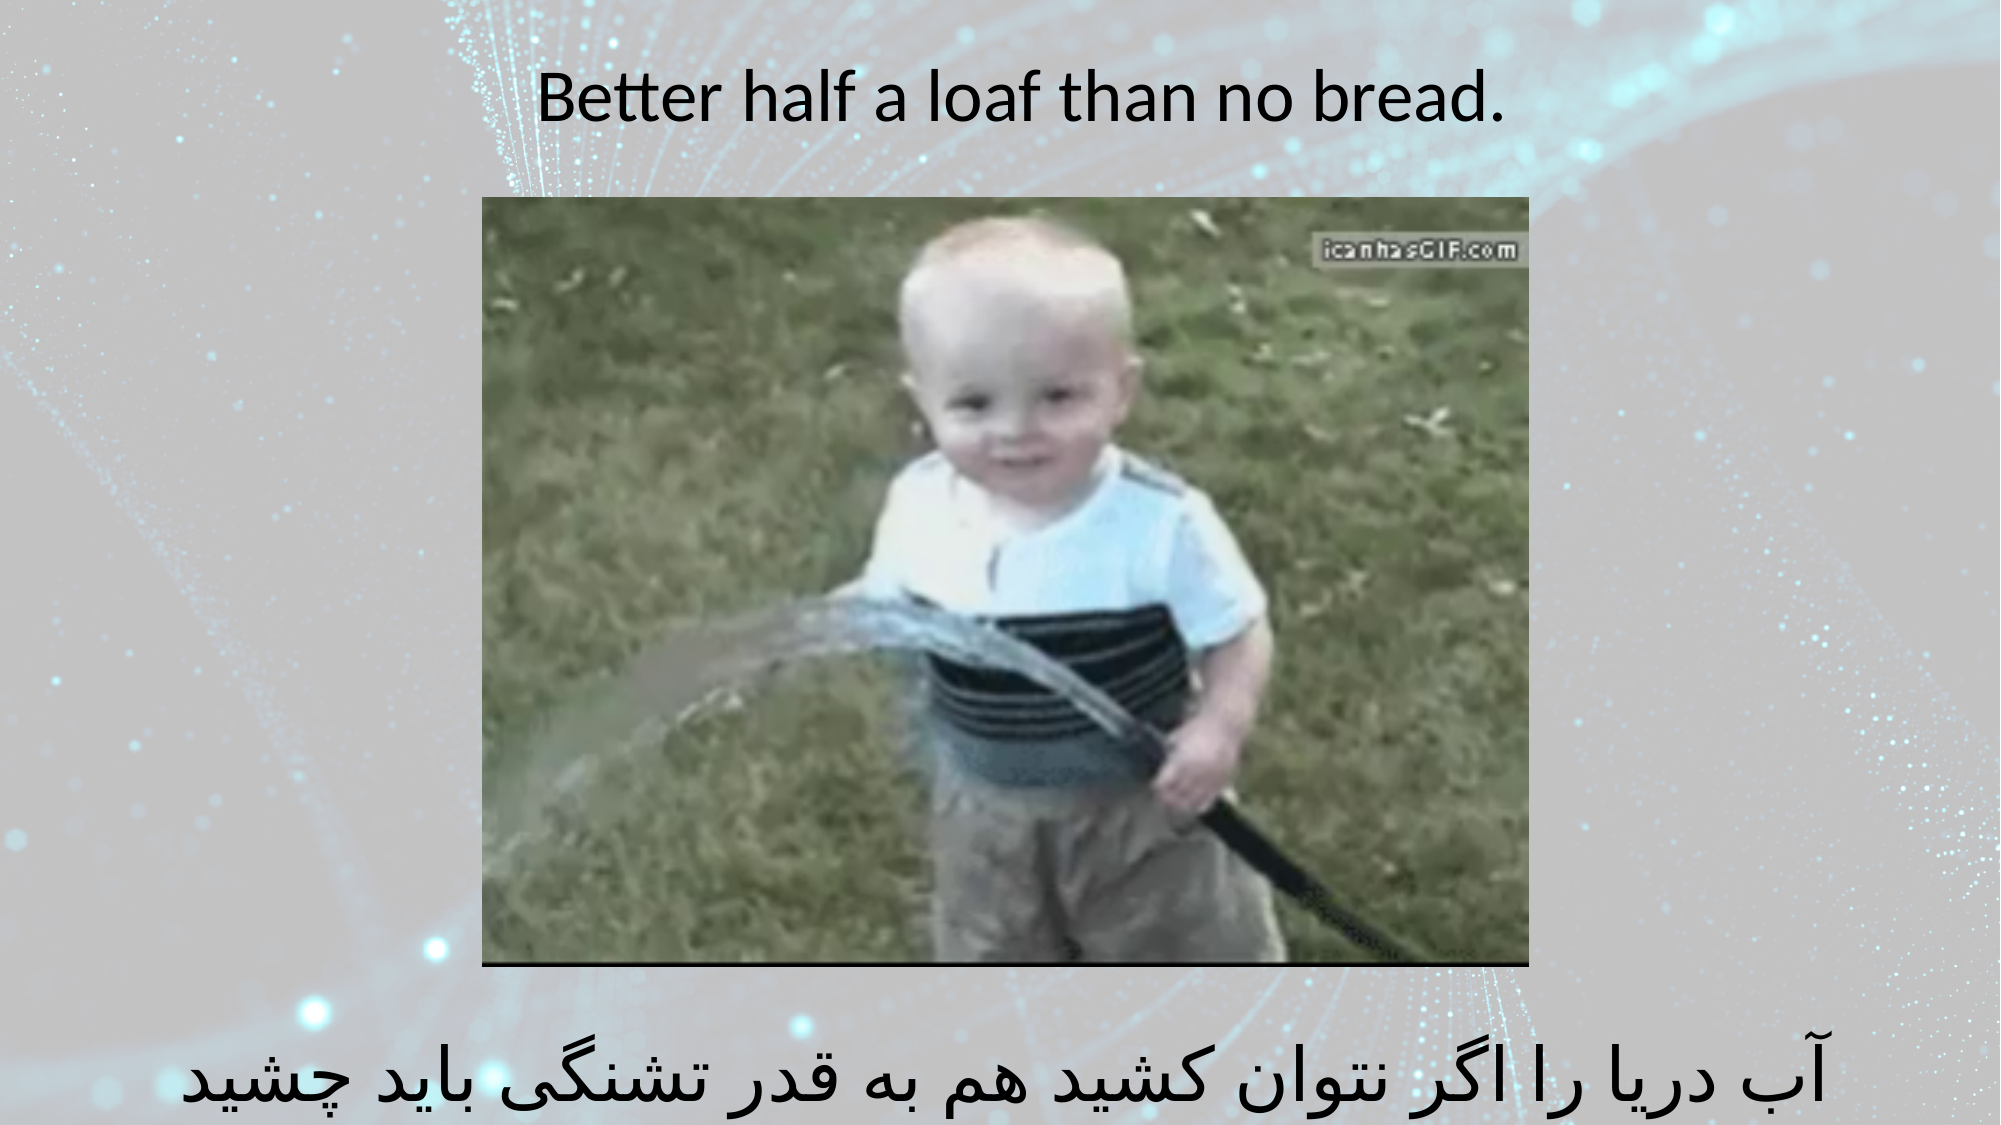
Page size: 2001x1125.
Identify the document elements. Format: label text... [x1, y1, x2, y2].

text_box Better half a loaf than no bread. [521, 38, 1631, 144]
text_box [481, 196, 1530, 967]
text_box آب دریا را اگر نتوان کشید هم به قدر تشنگی باید چشید [164, 1018, 1847, 1124]
